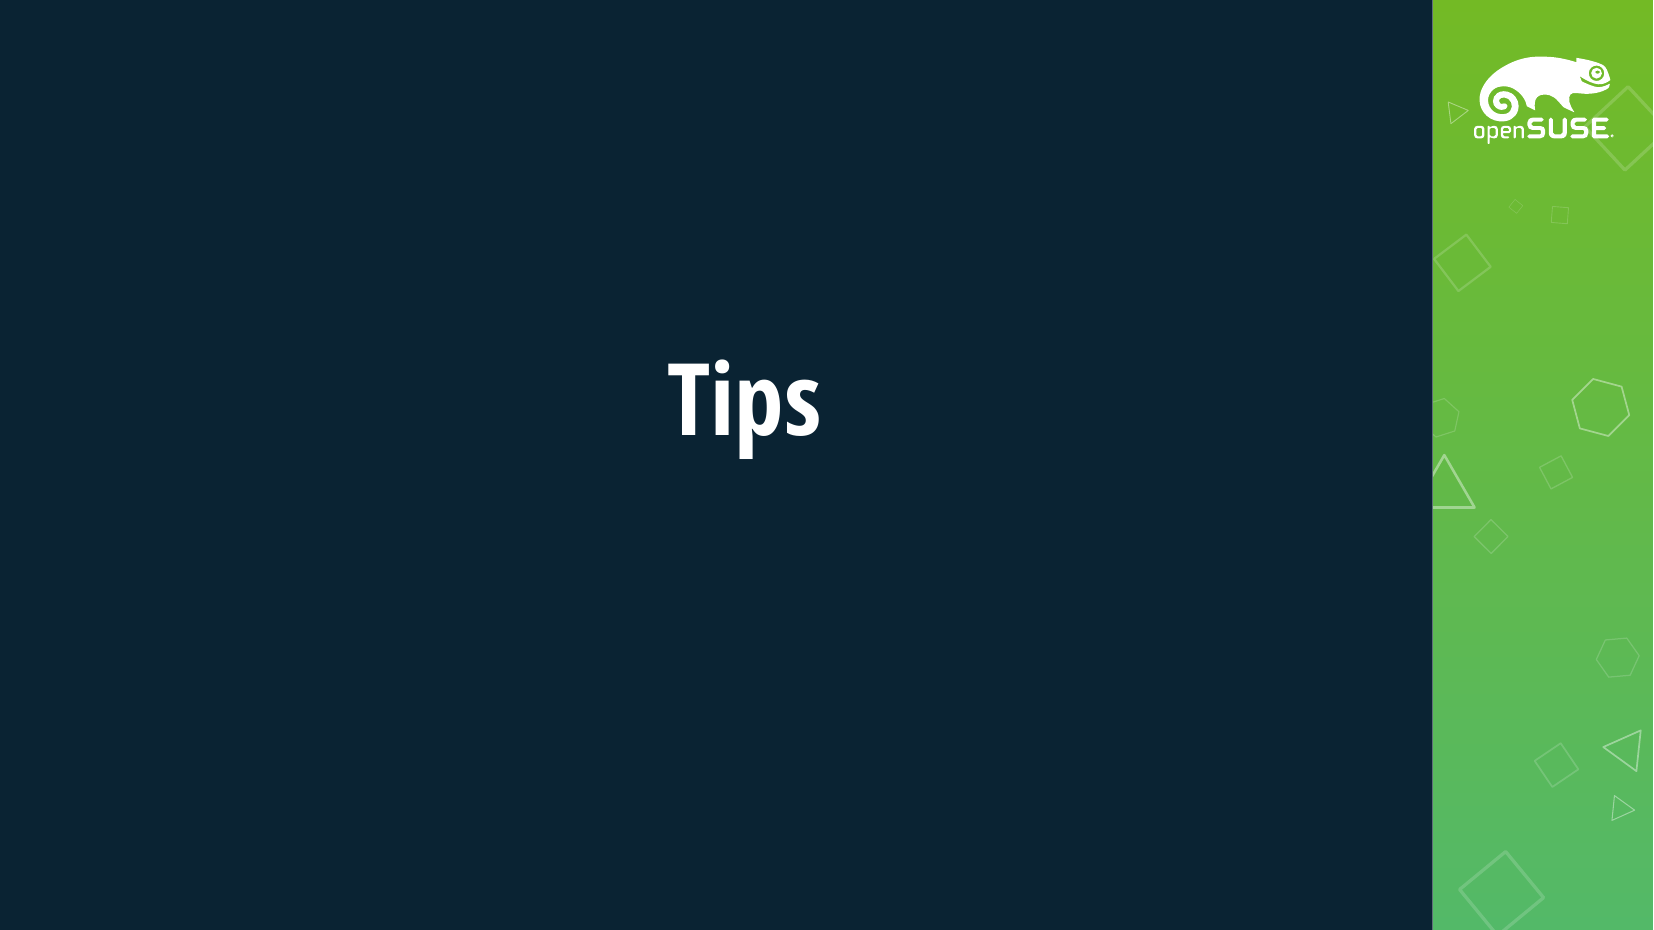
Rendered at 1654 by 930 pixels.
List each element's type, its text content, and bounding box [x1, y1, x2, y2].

subtitle Tips [82, 37, 1336, 757]
